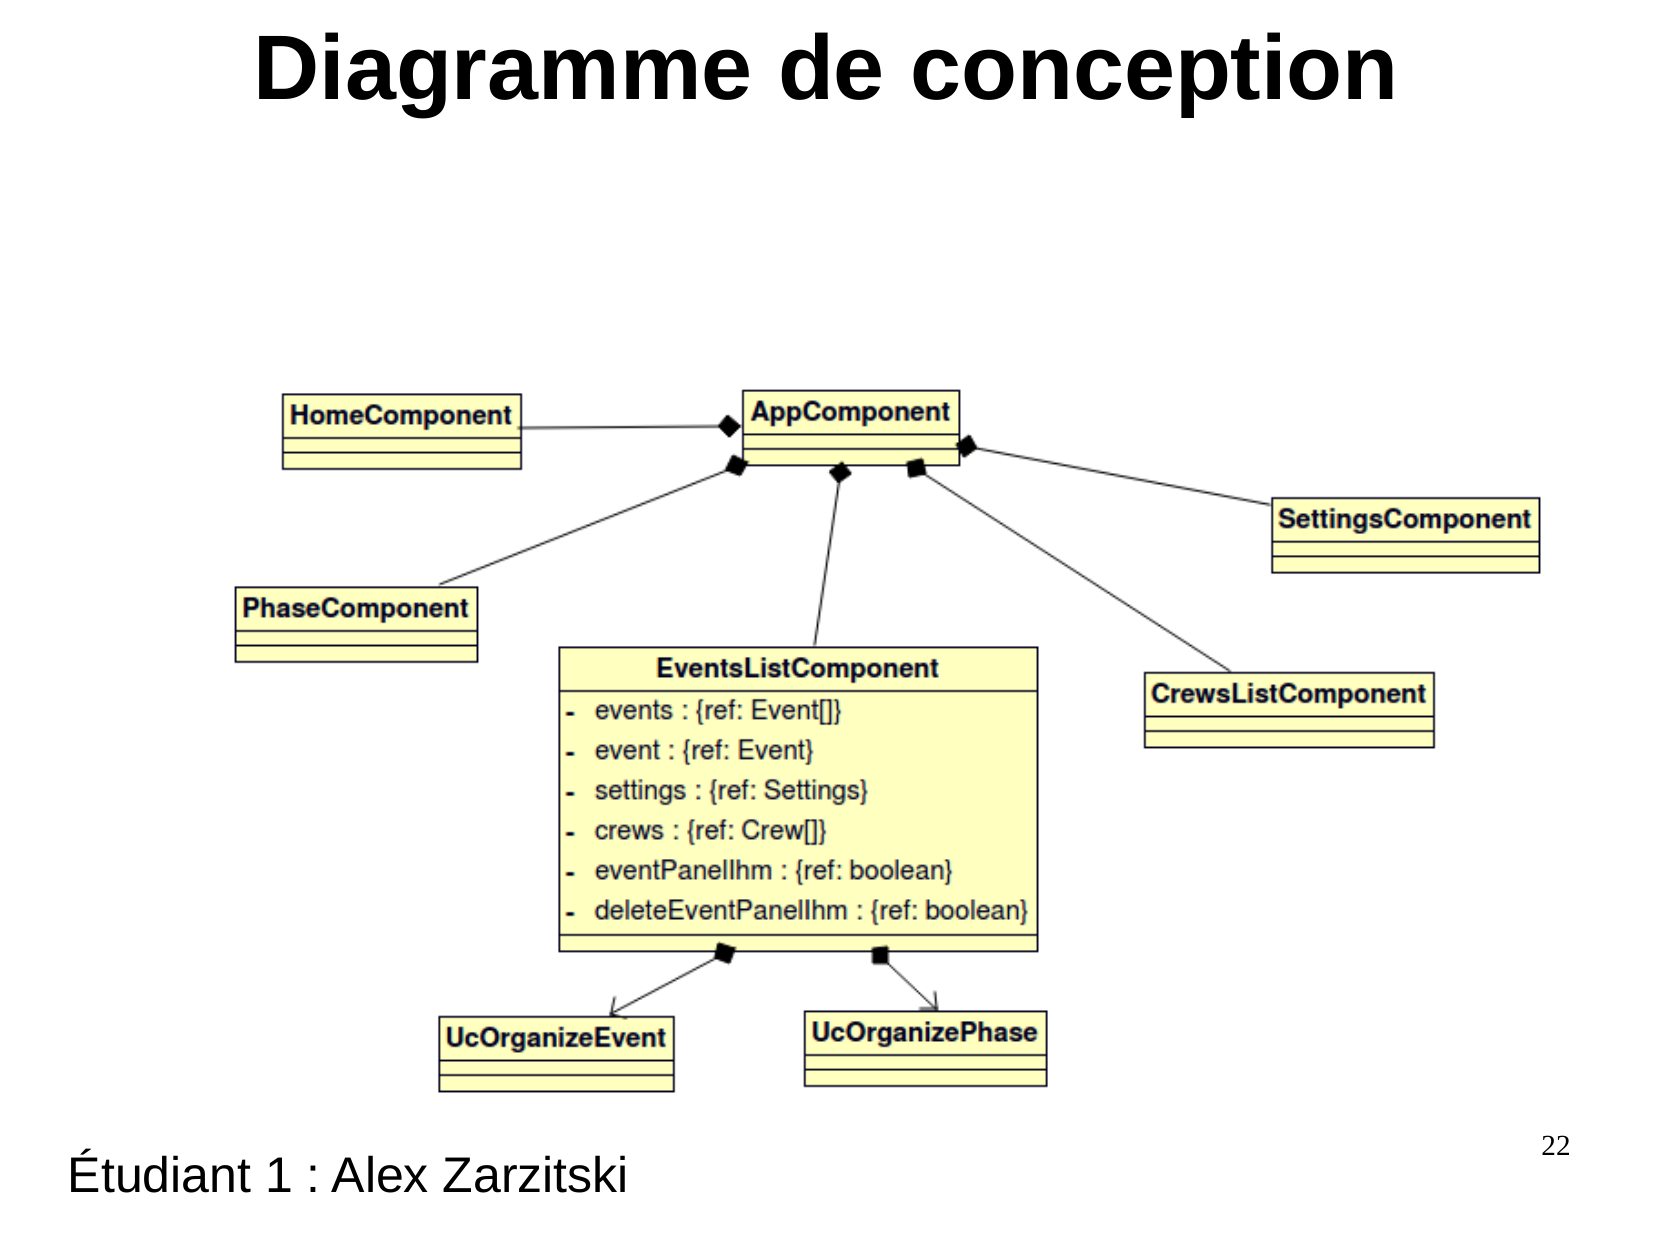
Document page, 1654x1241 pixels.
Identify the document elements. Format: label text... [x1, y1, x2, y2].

title Diagramme de conception [82, 0, 1571, 172]
text_box Étudiant 1 : Alex Zarzitski [53, 1139, 650, 1211]
picture [126, 139, 1559, 1111]
